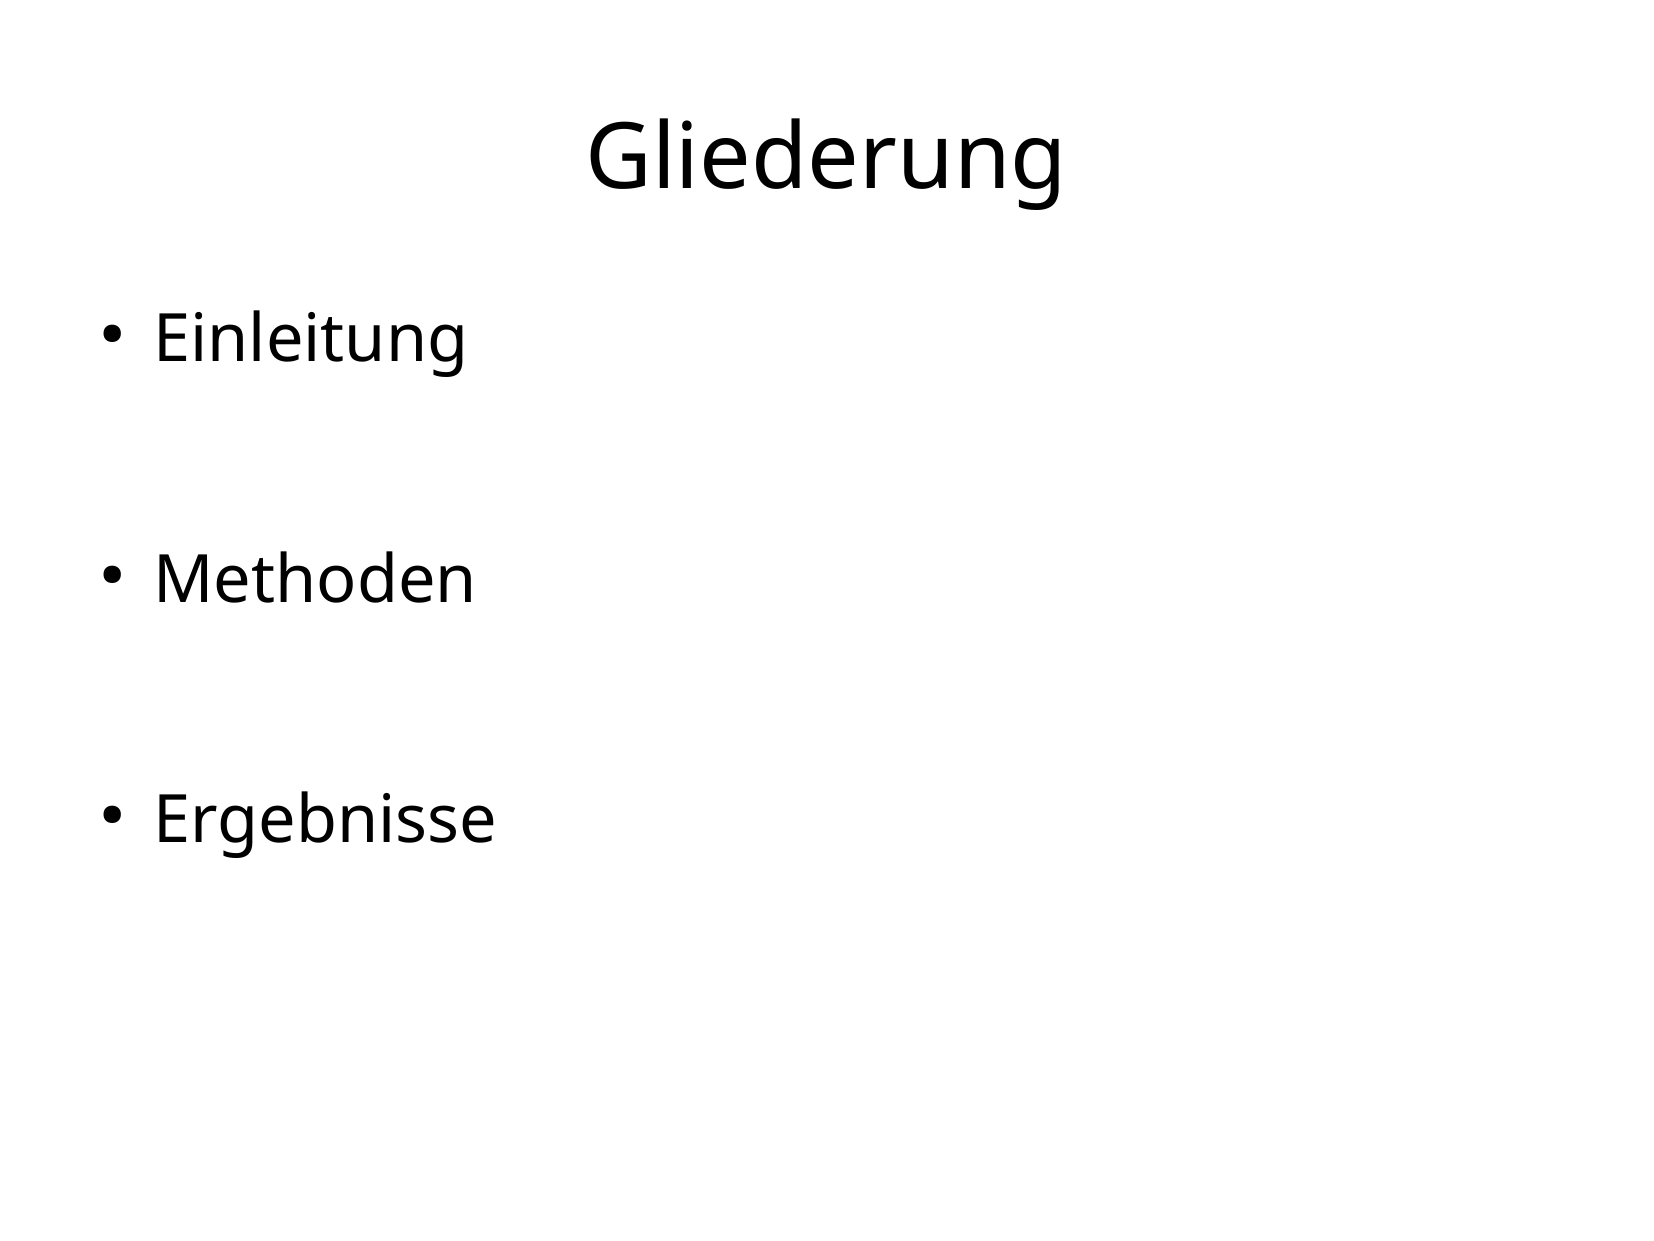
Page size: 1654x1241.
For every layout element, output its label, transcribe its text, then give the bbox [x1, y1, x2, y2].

list Einleitung Methoden Ergebnisse [82, 290, 1571, 1010]
title Gliederung [82, 49, 1571, 257]
